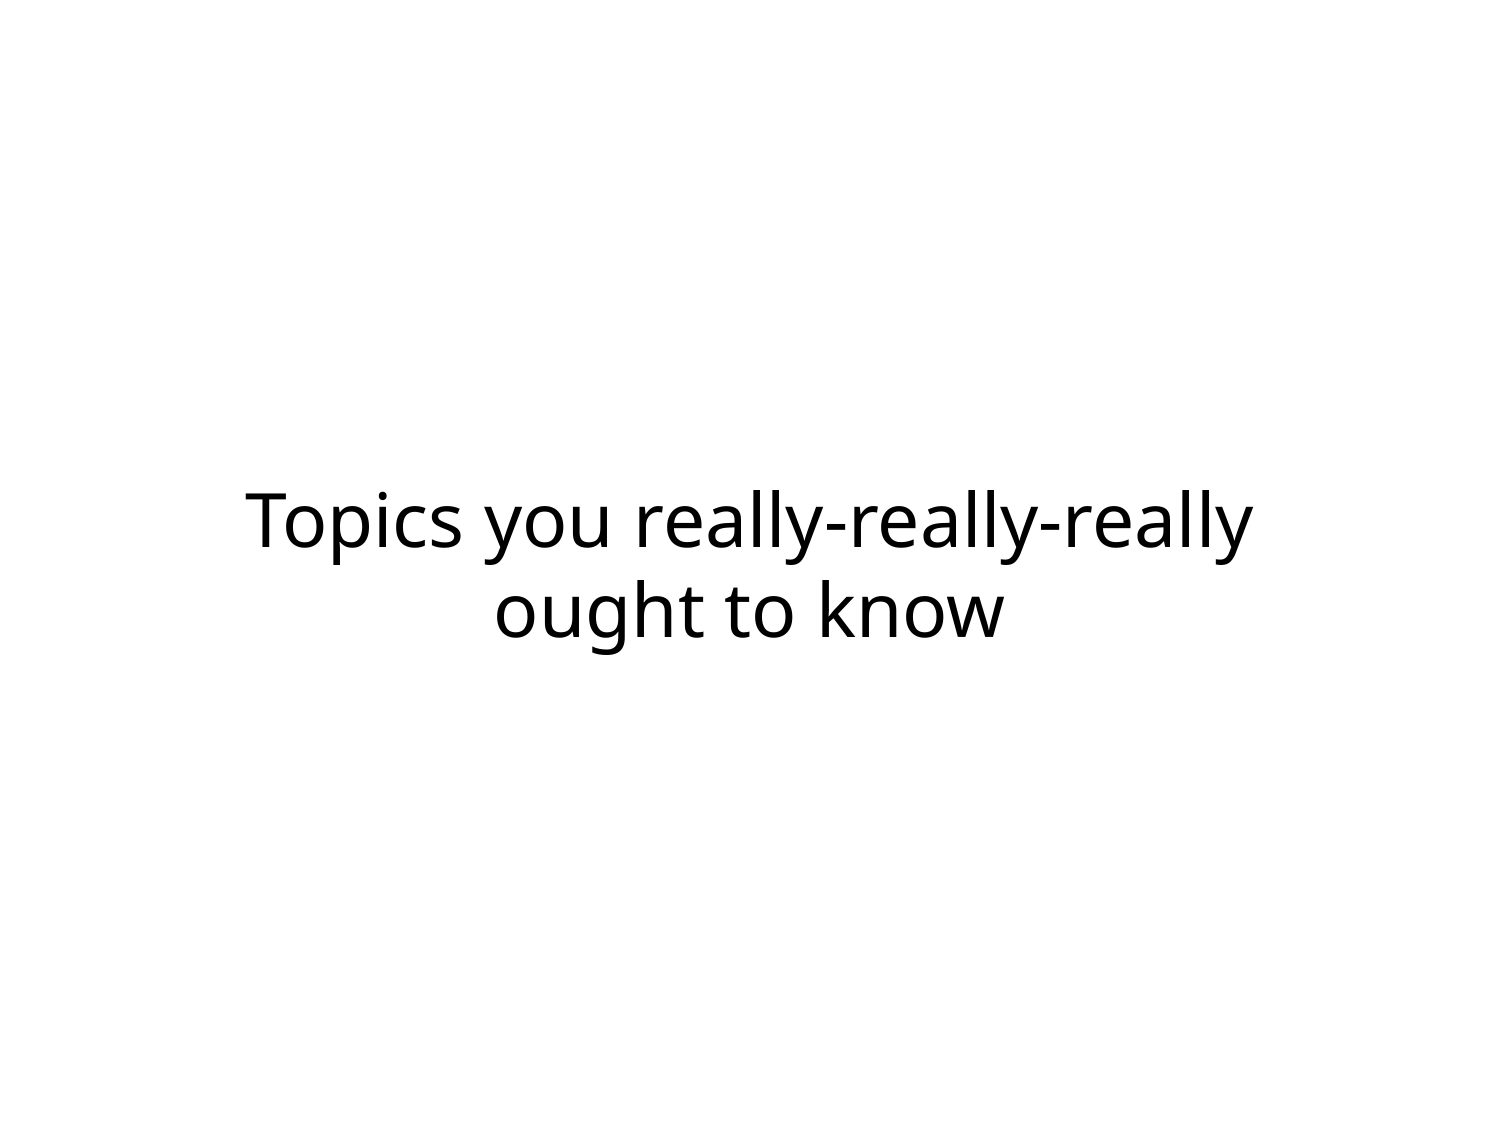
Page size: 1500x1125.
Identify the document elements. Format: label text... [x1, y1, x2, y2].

title Topics you really-really-really ought to know [51, 470, 1449, 655]
